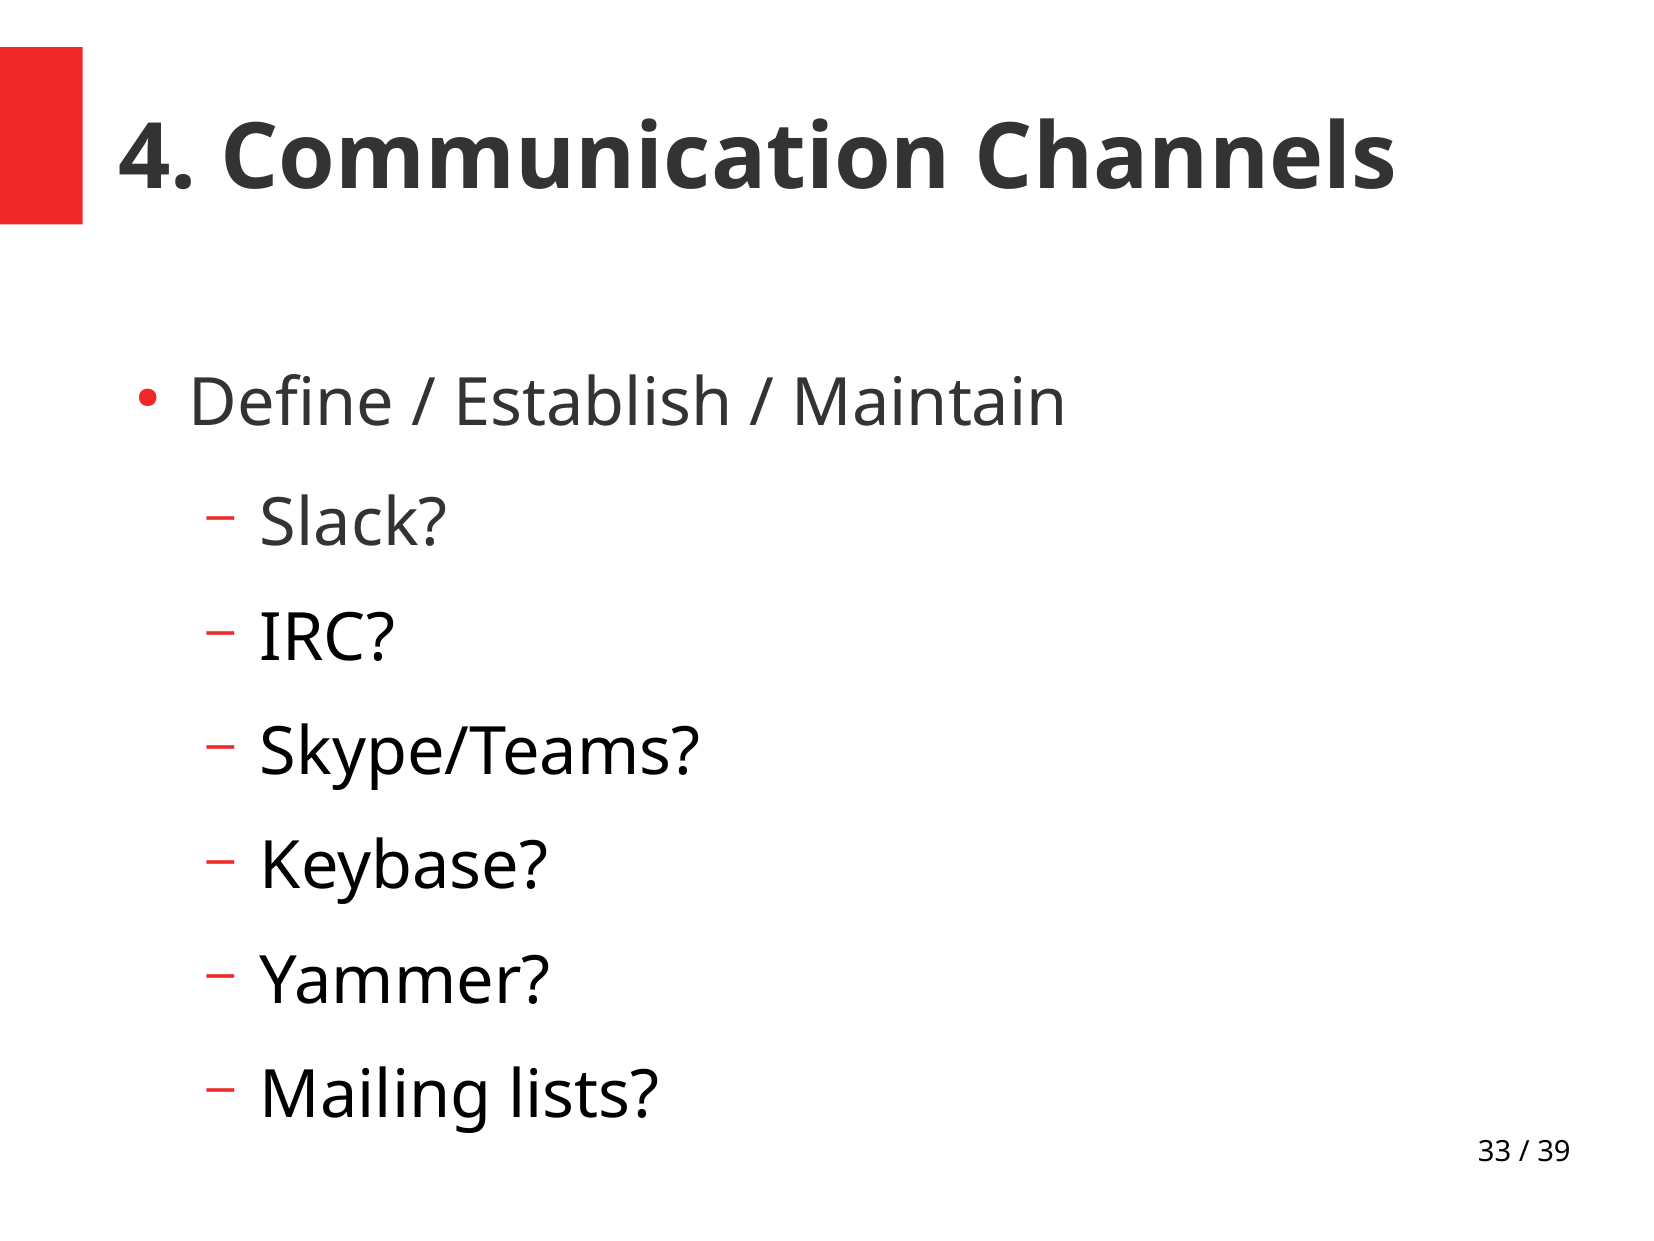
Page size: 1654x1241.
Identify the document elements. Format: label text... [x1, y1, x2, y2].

title 4. Communication Channels [118, 49, 1571, 257]
list Define / Establish / Maintain Slack? IRC? Skype/Teams? Keybase? Yammer? Mailing lists? [118, 354, 1536, 1074]
